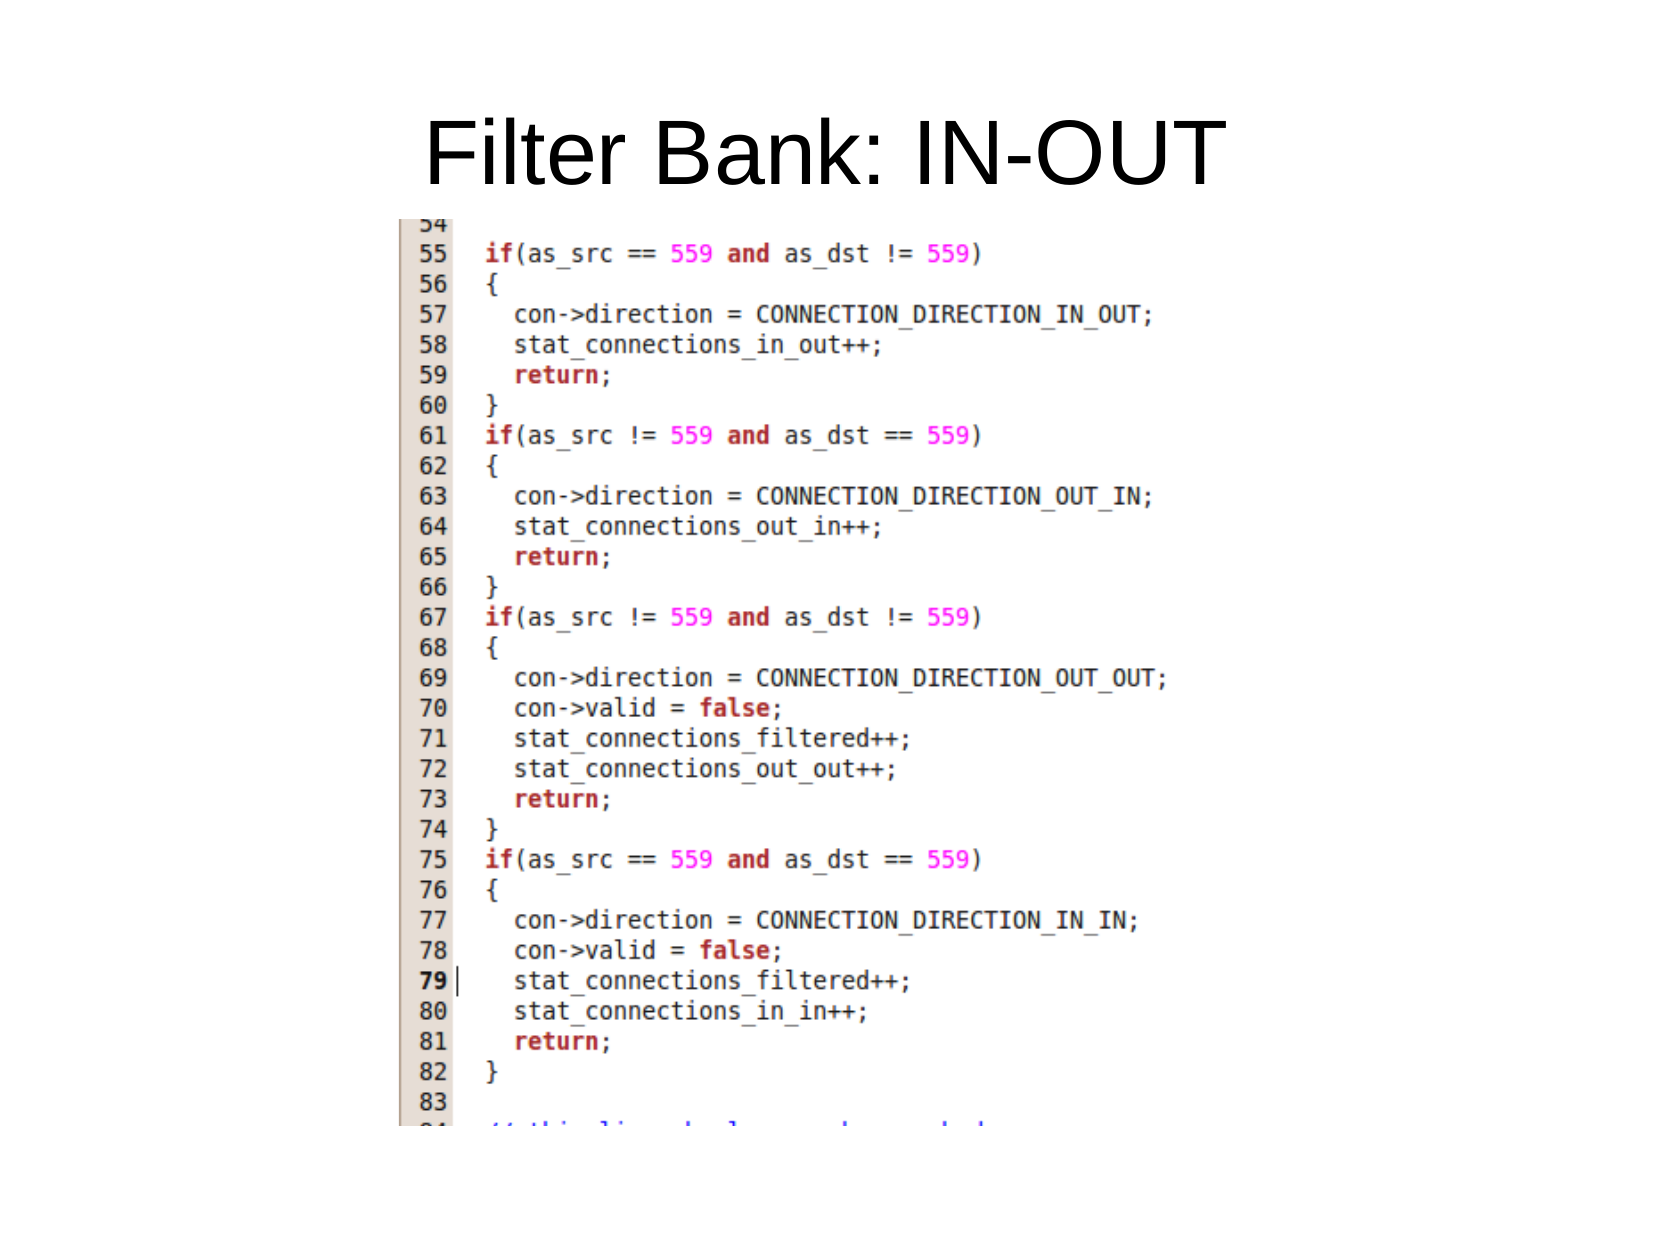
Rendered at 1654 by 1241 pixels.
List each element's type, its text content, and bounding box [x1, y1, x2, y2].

picture [398, 219, 1178, 1126]
title Filter Bank: IN-OUT [82, 56, 1571, 250]
